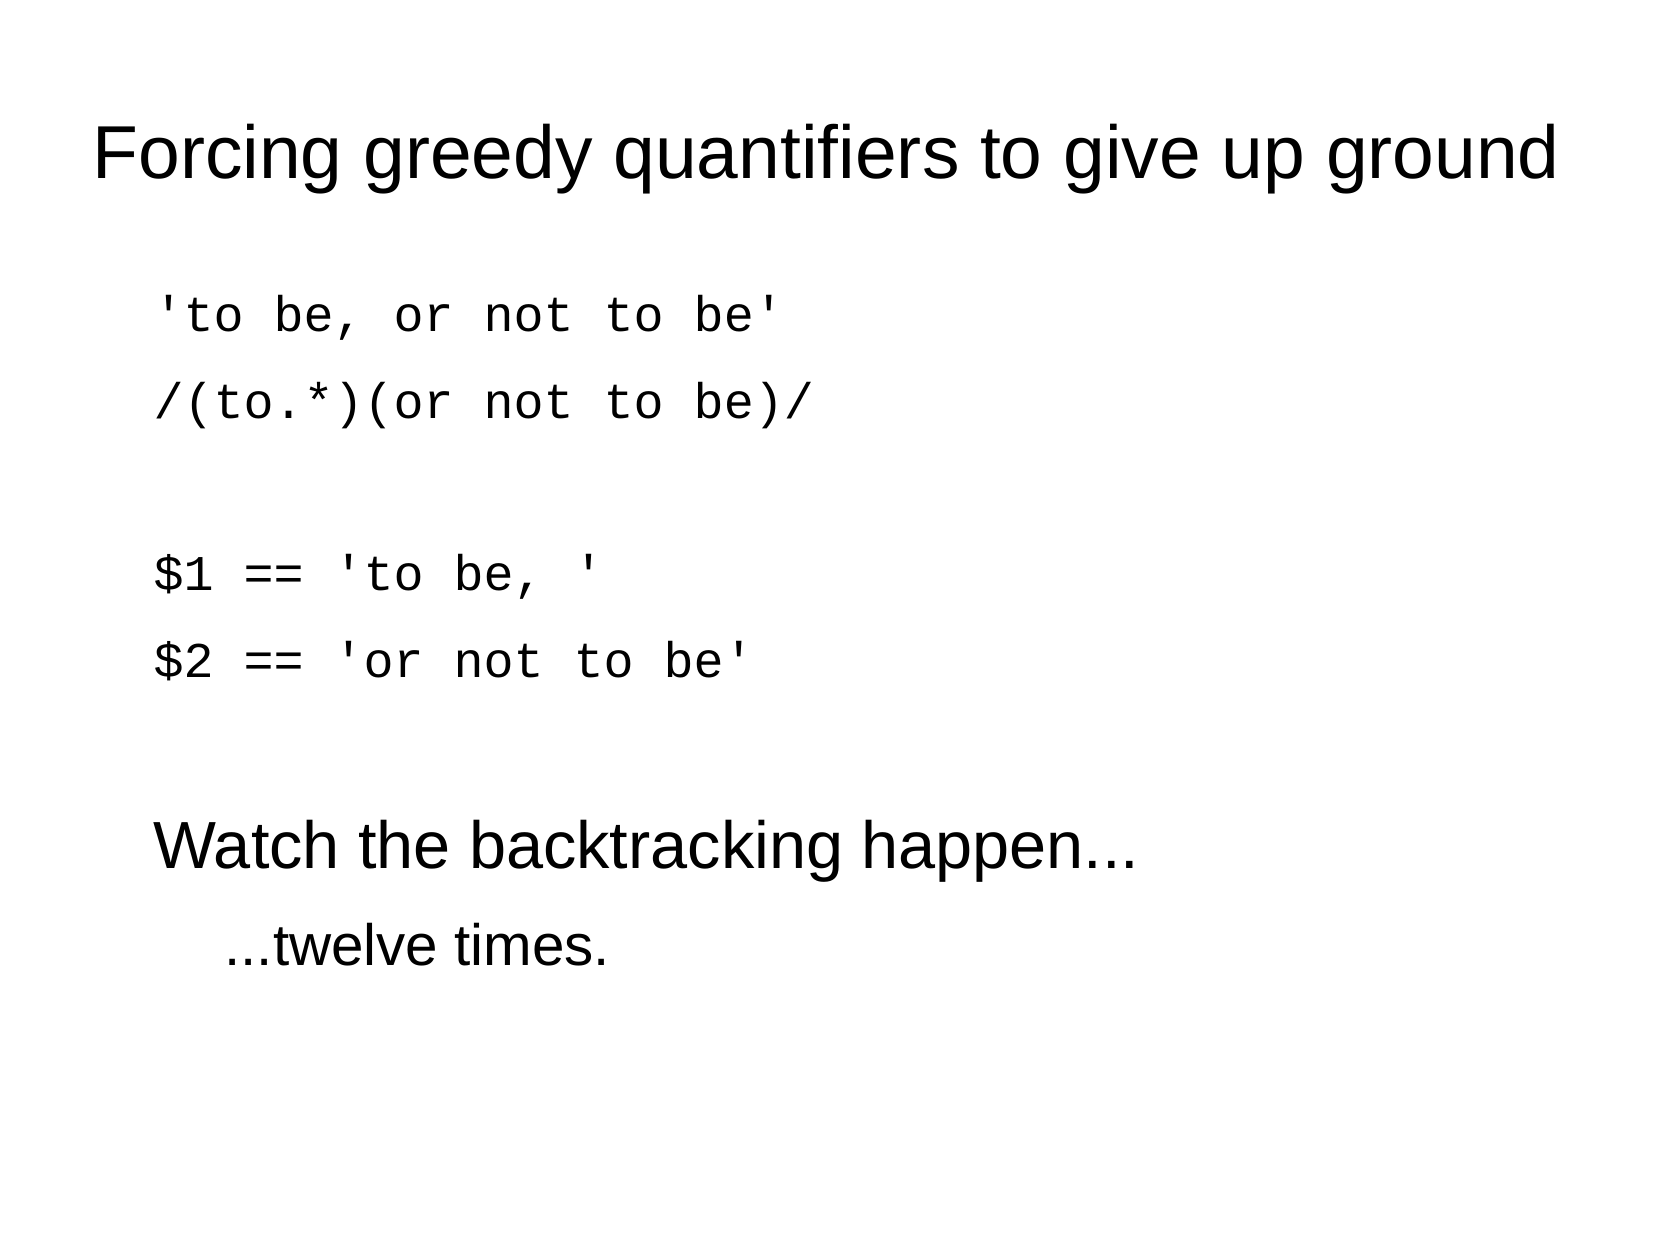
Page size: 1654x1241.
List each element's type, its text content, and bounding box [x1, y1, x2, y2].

title Forcing greedy quantifiers to give up ground [82, 49, 1571, 257]
list 'to be, or not to be' /(to.*)(or not to be)/ $1 == 'to be, ' $2 == 'or not to be' Watch the backtracking happen... ...twelve times. [82, 290, 1571, 1010]
